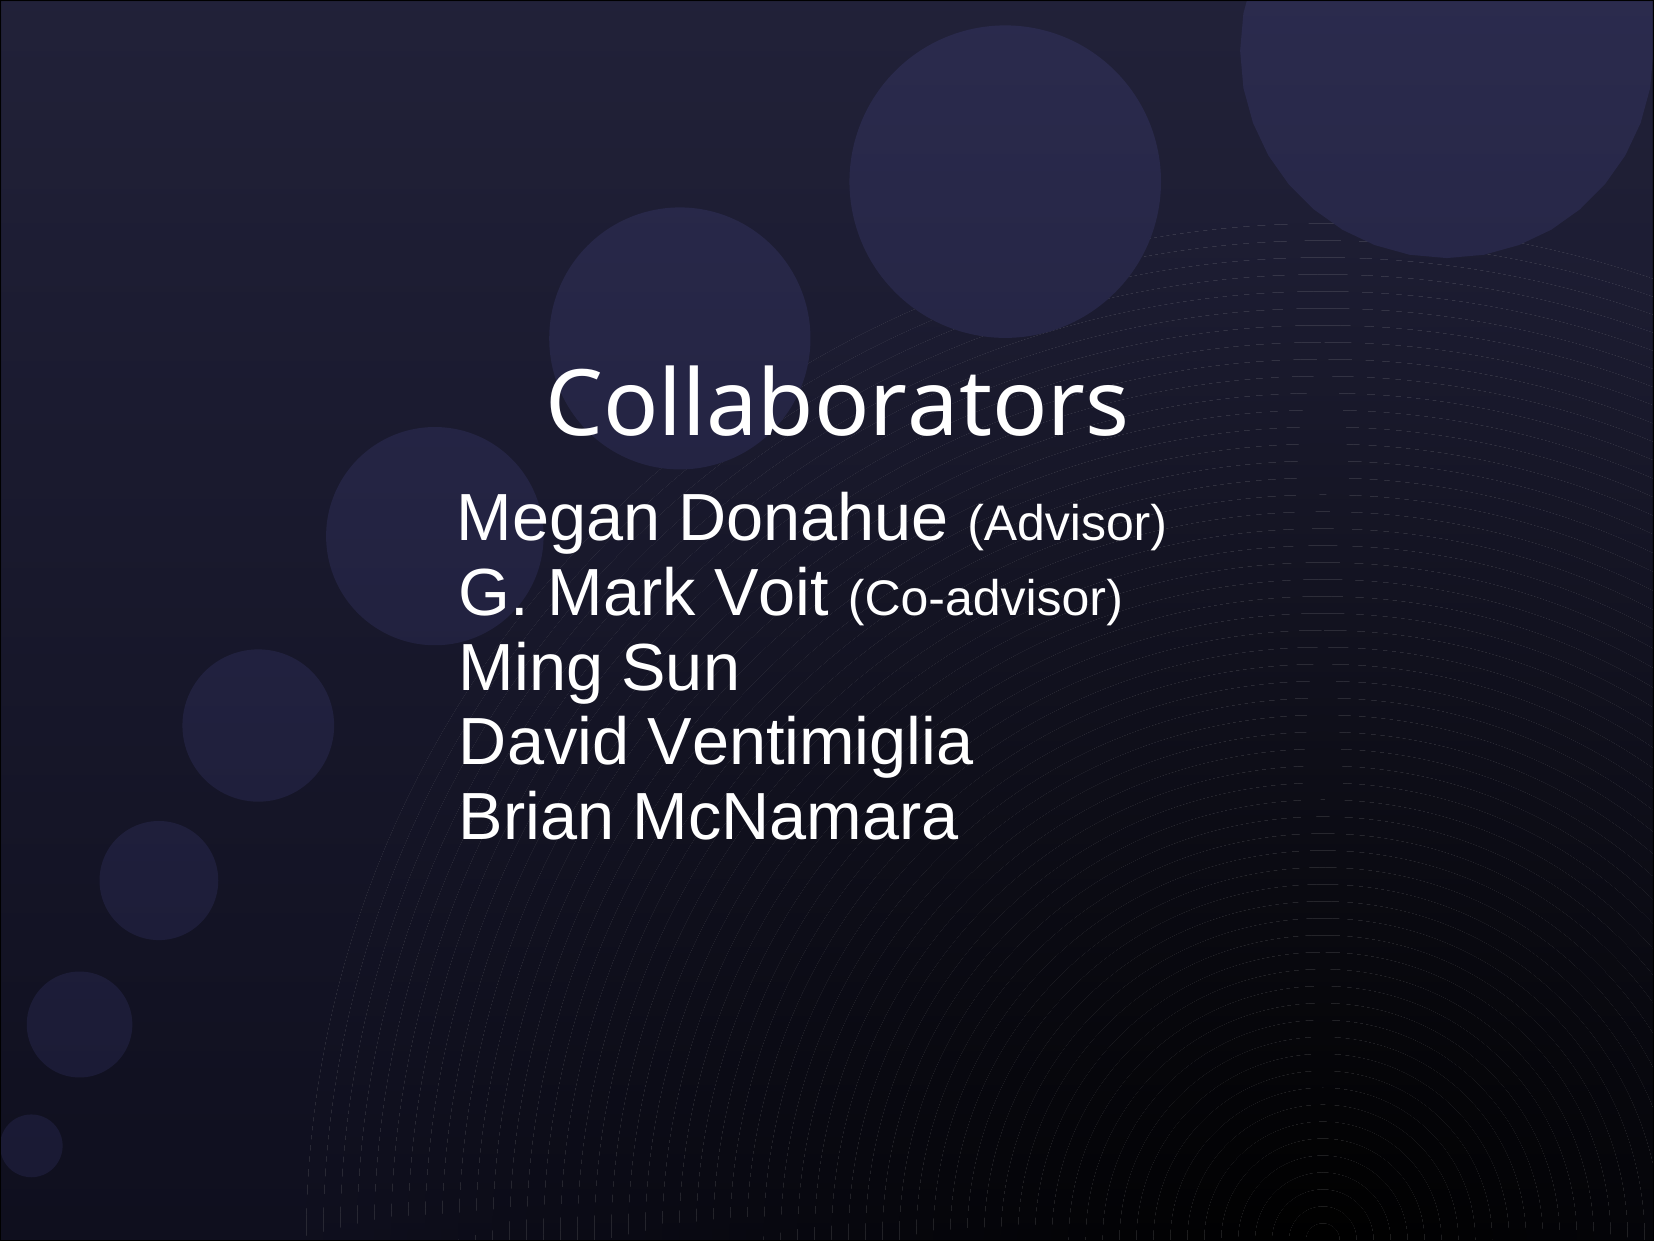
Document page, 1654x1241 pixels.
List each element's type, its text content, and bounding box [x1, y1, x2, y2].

text_box Megan Donahue (Advisor) G. Mark Voit (Co-advisor) Ming Sun David Ventimiglia Brian McNamara [440, 480, 1236, 854]
title Collaborators [294, 296, 1382, 504]
